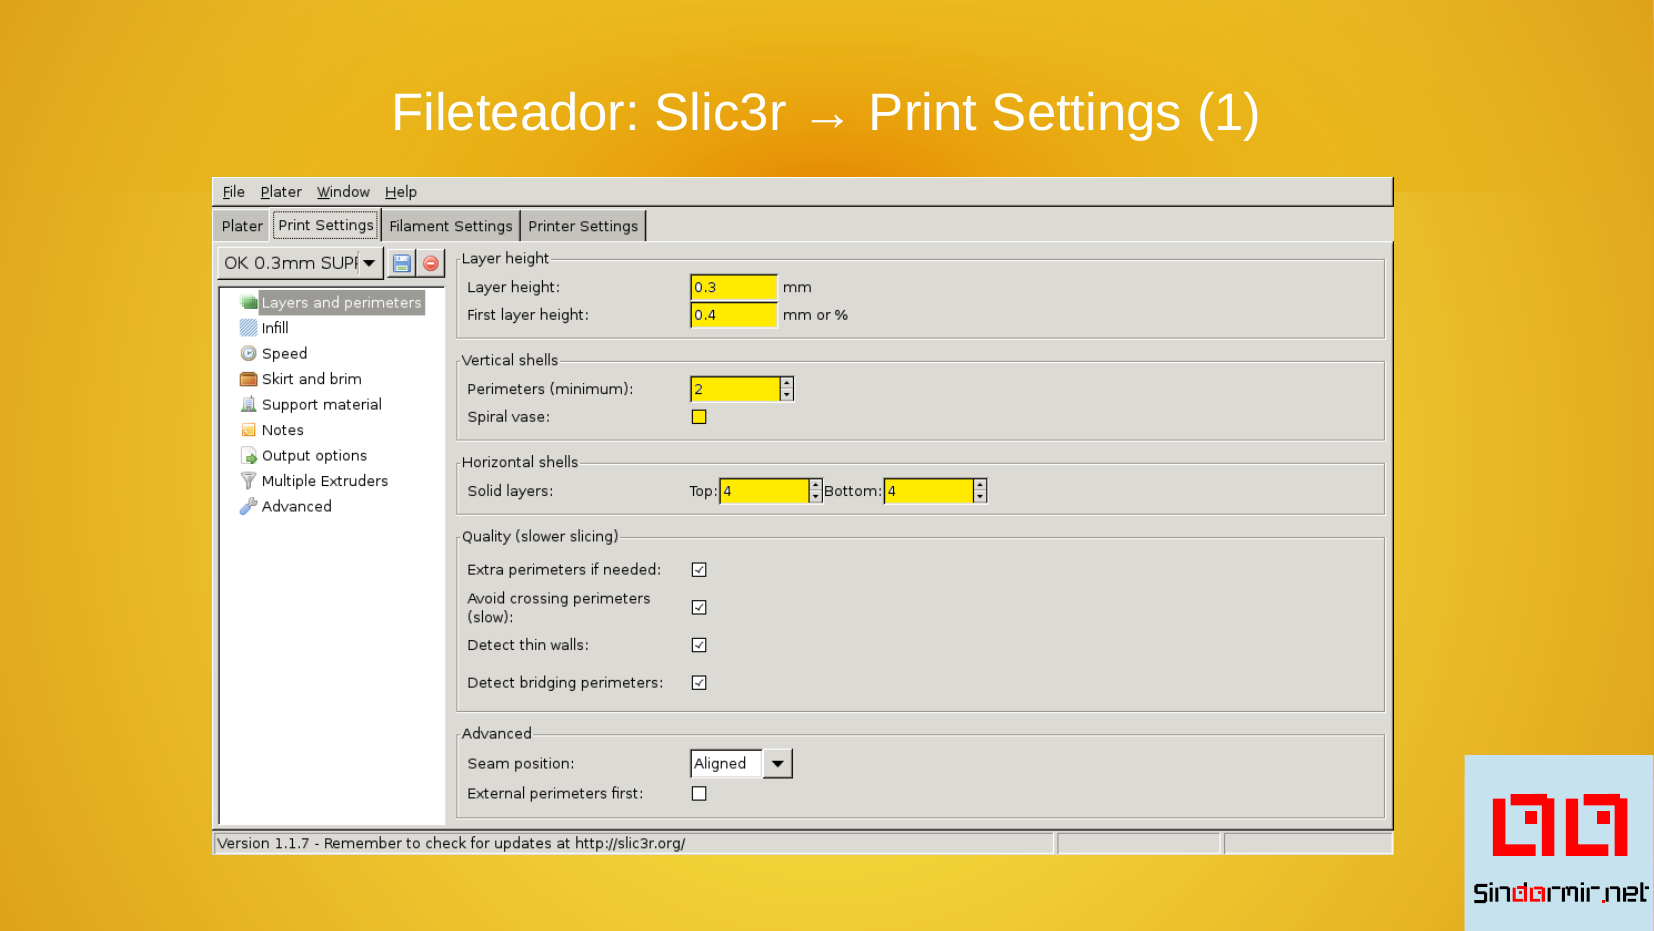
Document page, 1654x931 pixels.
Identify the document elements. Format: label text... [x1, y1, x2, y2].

title Fileteador: Slic3r → Print Settings (1) [82, 35, 1571, 189]
picture [1464, 755, 1654, 931]
picture [212, 177, 1394, 855]
